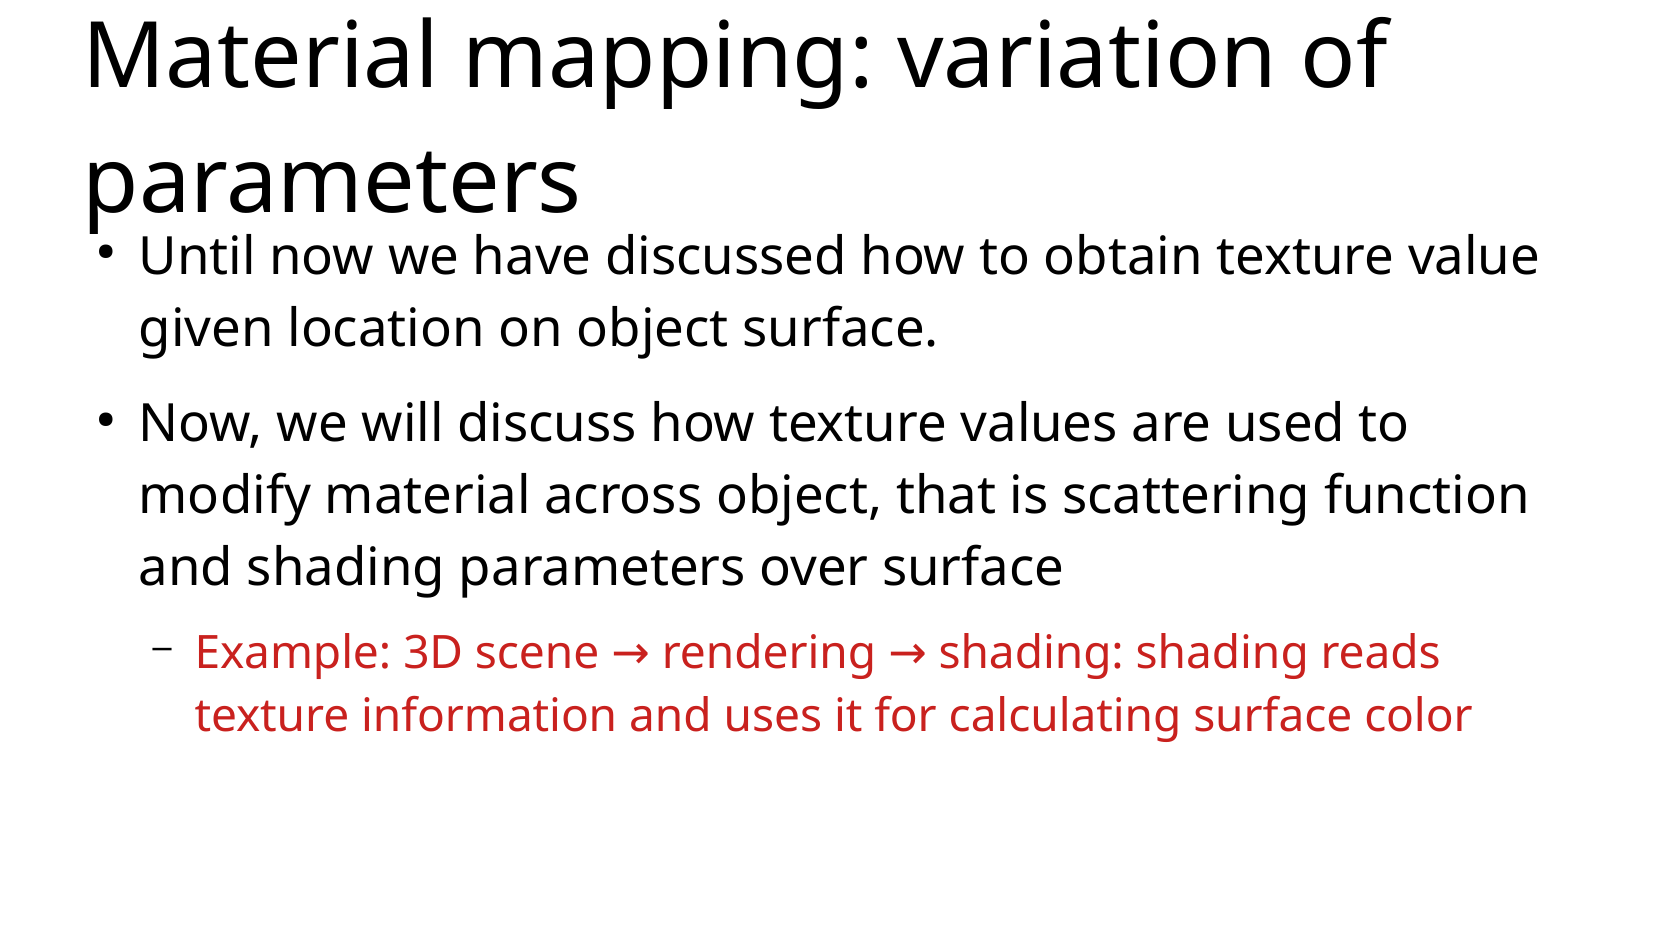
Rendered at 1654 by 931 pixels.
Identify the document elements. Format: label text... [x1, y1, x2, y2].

title Material mapping: variation of parameters [82, 37, 1571, 193]
list Until now we have discussed how to obtain texture value given location on object surface. Now, we will discuss how texture values are used to modify material across object, that is scattering function and shading parameters over surface Example: 3D scene → rendering → shading: shading reads texture information and uses it for calculating surface color [82, 217, 1571, 758]
